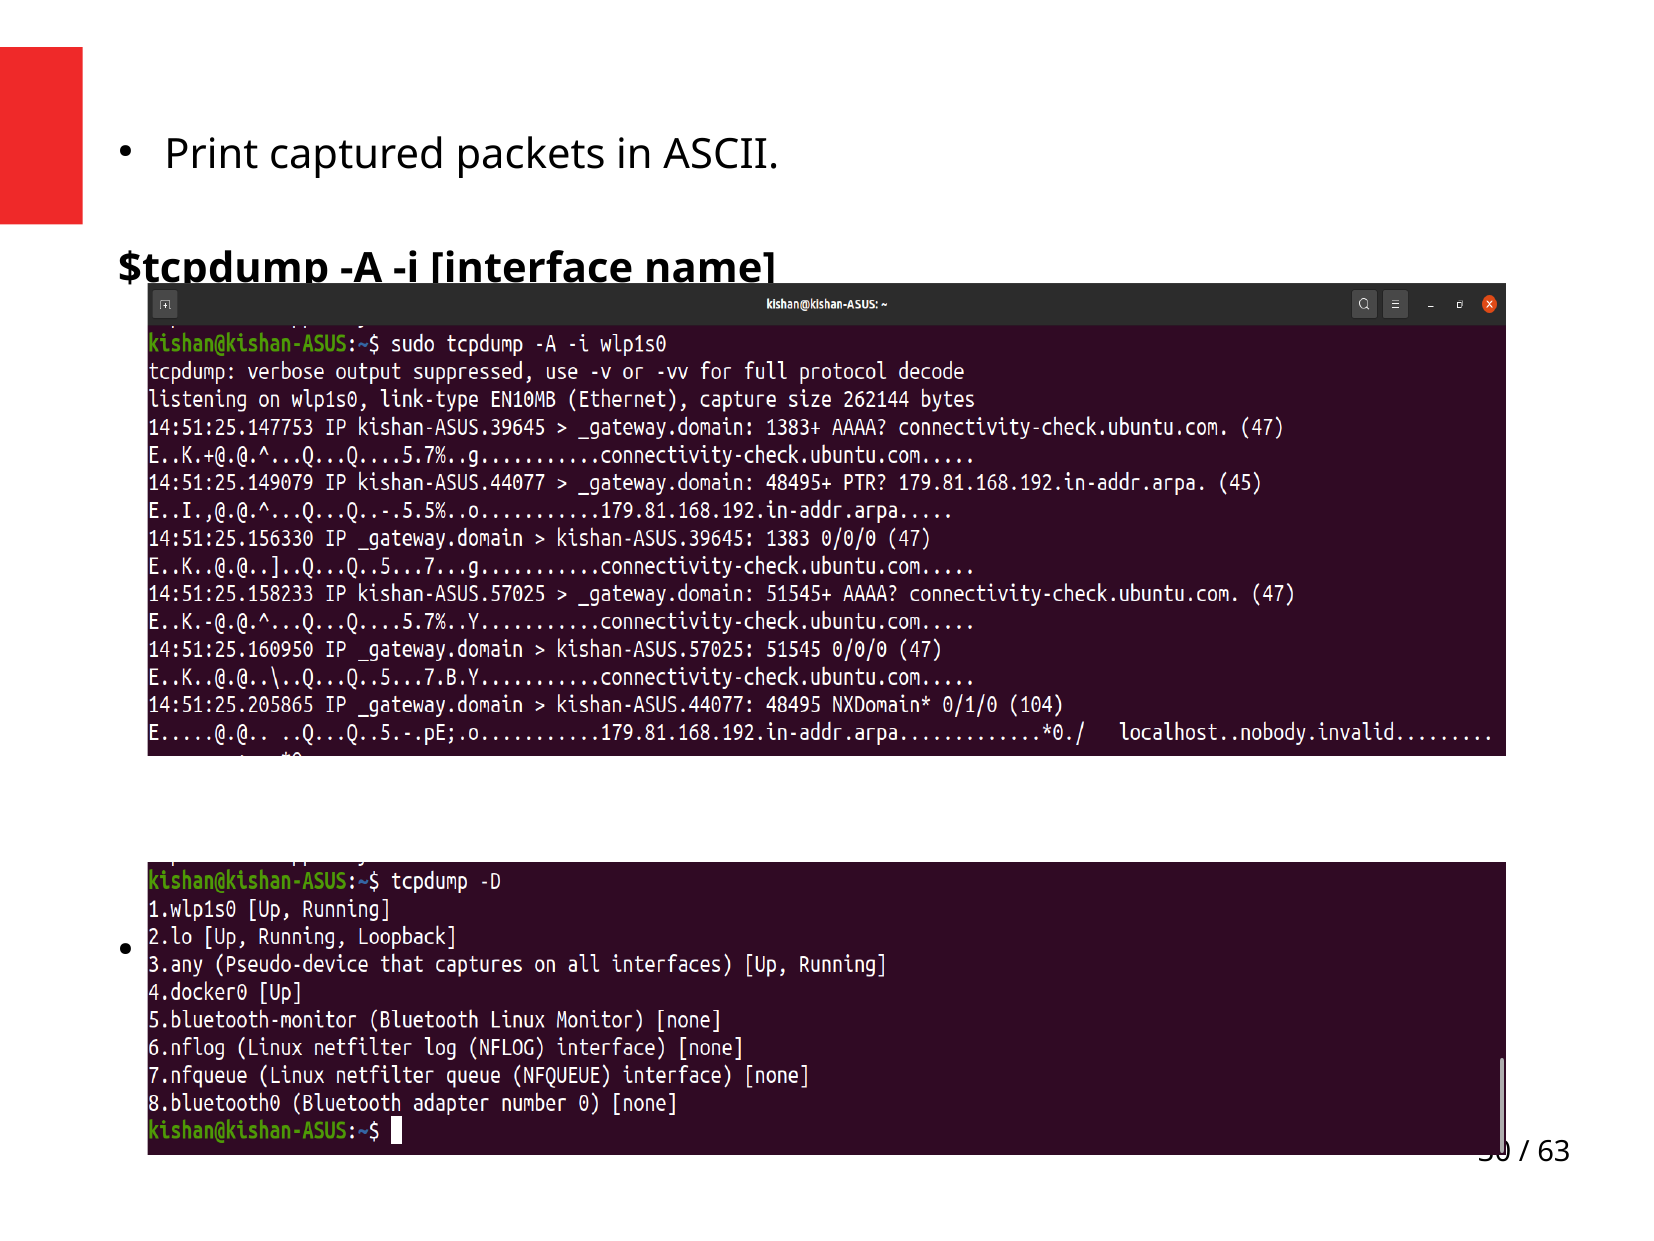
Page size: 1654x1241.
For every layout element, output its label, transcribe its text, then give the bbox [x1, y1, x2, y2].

picture [147, 862, 1506, 1155]
subtitle Print captured packets in ASCII. $tcpdump -A -i [interface name] Display all available interfaces. [118, 124, 1536, 997]
picture [147, 283, 1506, 756]
